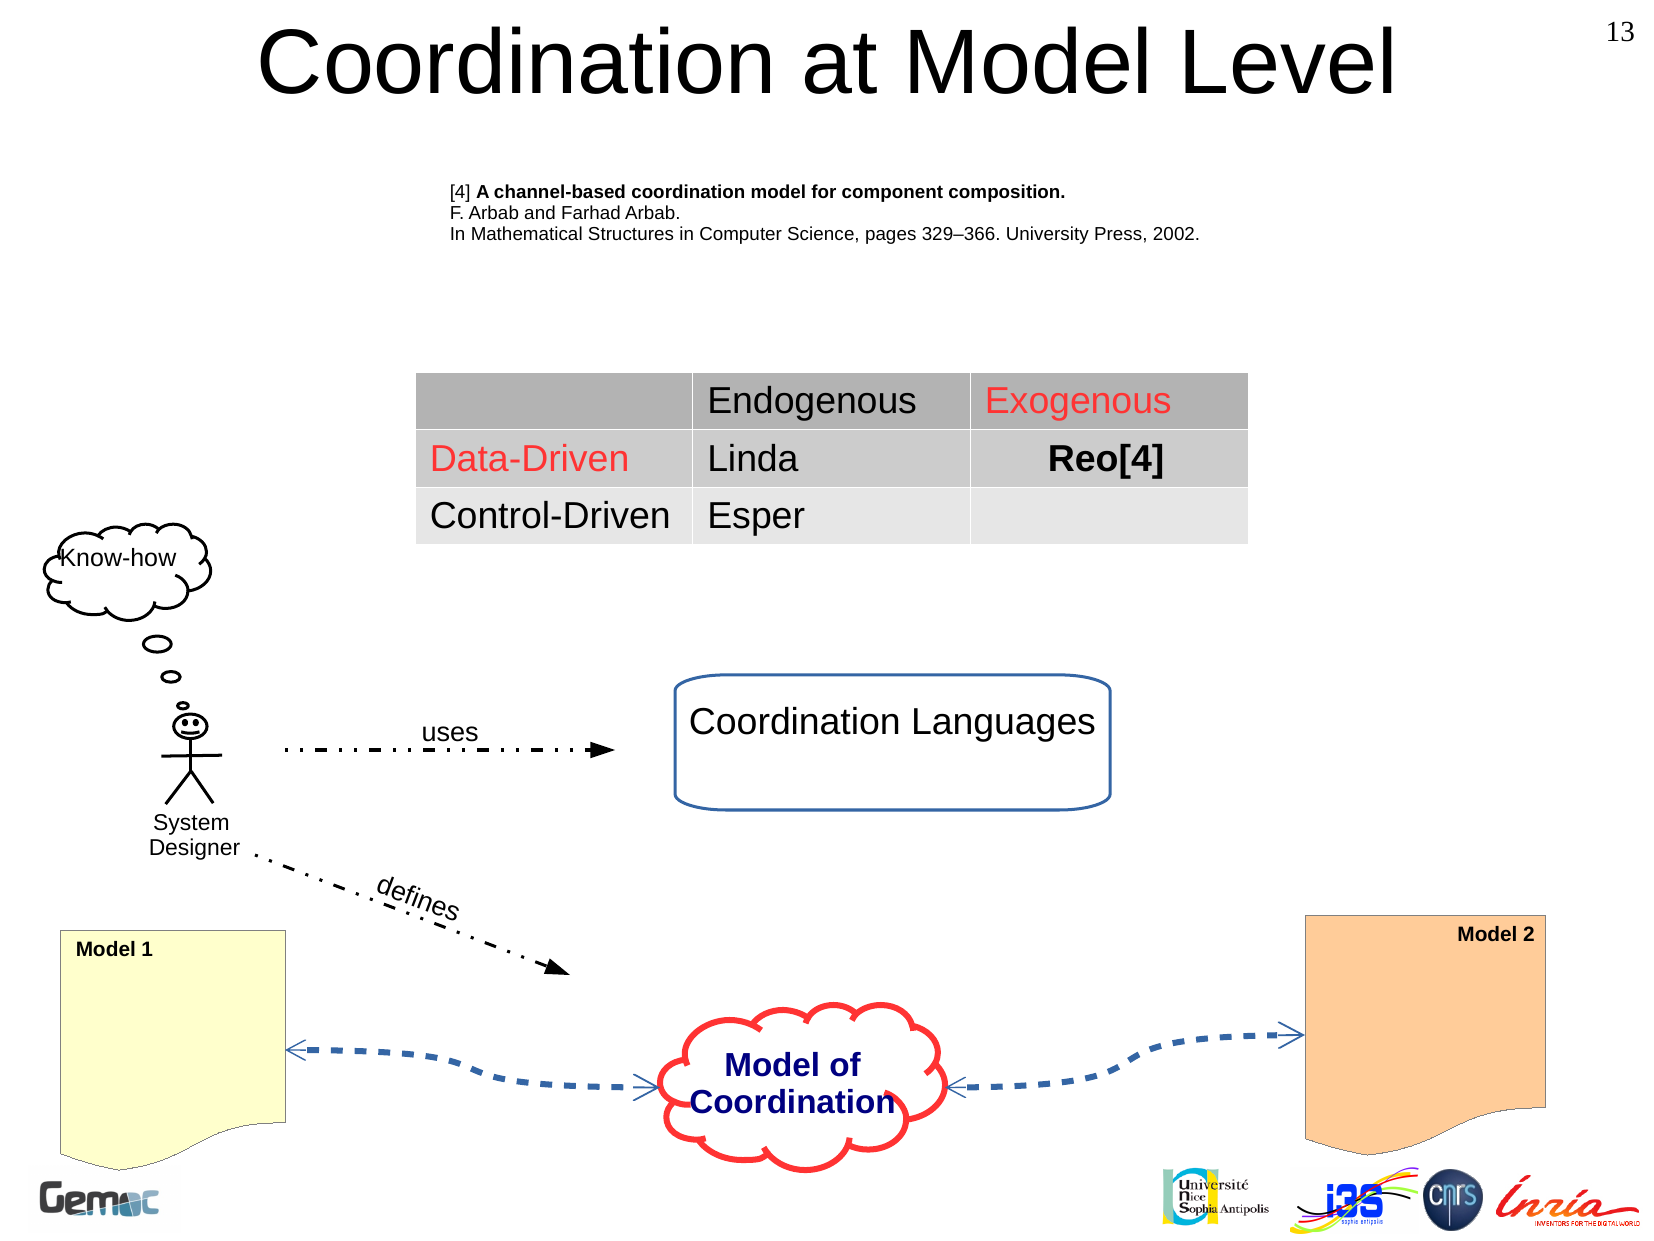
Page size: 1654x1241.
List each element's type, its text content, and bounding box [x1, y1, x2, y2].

text_box [1305, 915, 1546, 1156]
table_cell Esper [693, 488, 970, 544]
table_cell Control-Driven [416, 488, 692, 544]
text_box Know-how [44, 524, 211, 621]
table_cell Data-Driven [416, 430, 692, 487]
text_box [173, 714, 208, 739]
text_box System Designer [92, 774, 297, 870]
table_header [416, 373, 692, 429]
text_box Model of Coordination [660, 1005, 946, 1171]
picture [1137, 1150, 1647, 1241]
text_box Model 1 [61, 930, 211, 984]
table_header Exogenous [971, 373, 1248, 429]
title Coordination at Model Level [84, 0, 1573, 166]
text_box [4] A channel-based coordination model for component composition. F. Arbab and Farhad Arbab. In Mathematical Structures in Computer Science, pages 329–366. University Press, 2002. [435, 174, 1381, 316]
text_box [60, 930, 286, 1171]
table_cell [971, 488, 1248, 544]
table_cell Reo[4] [971, 430, 1248, 487]
text_box Know-how [161, 671, 181, 683]
text_box Model 2 [1413, 915, 1579, 977]
text_box Coordination Languages [675, 674, 1111, 811]
table_header Endogenous [693, 373, 970, 429]
table_cell Linda [693, 430, 970, 487]
text_box Know-how [143, 636, 172, 653]
